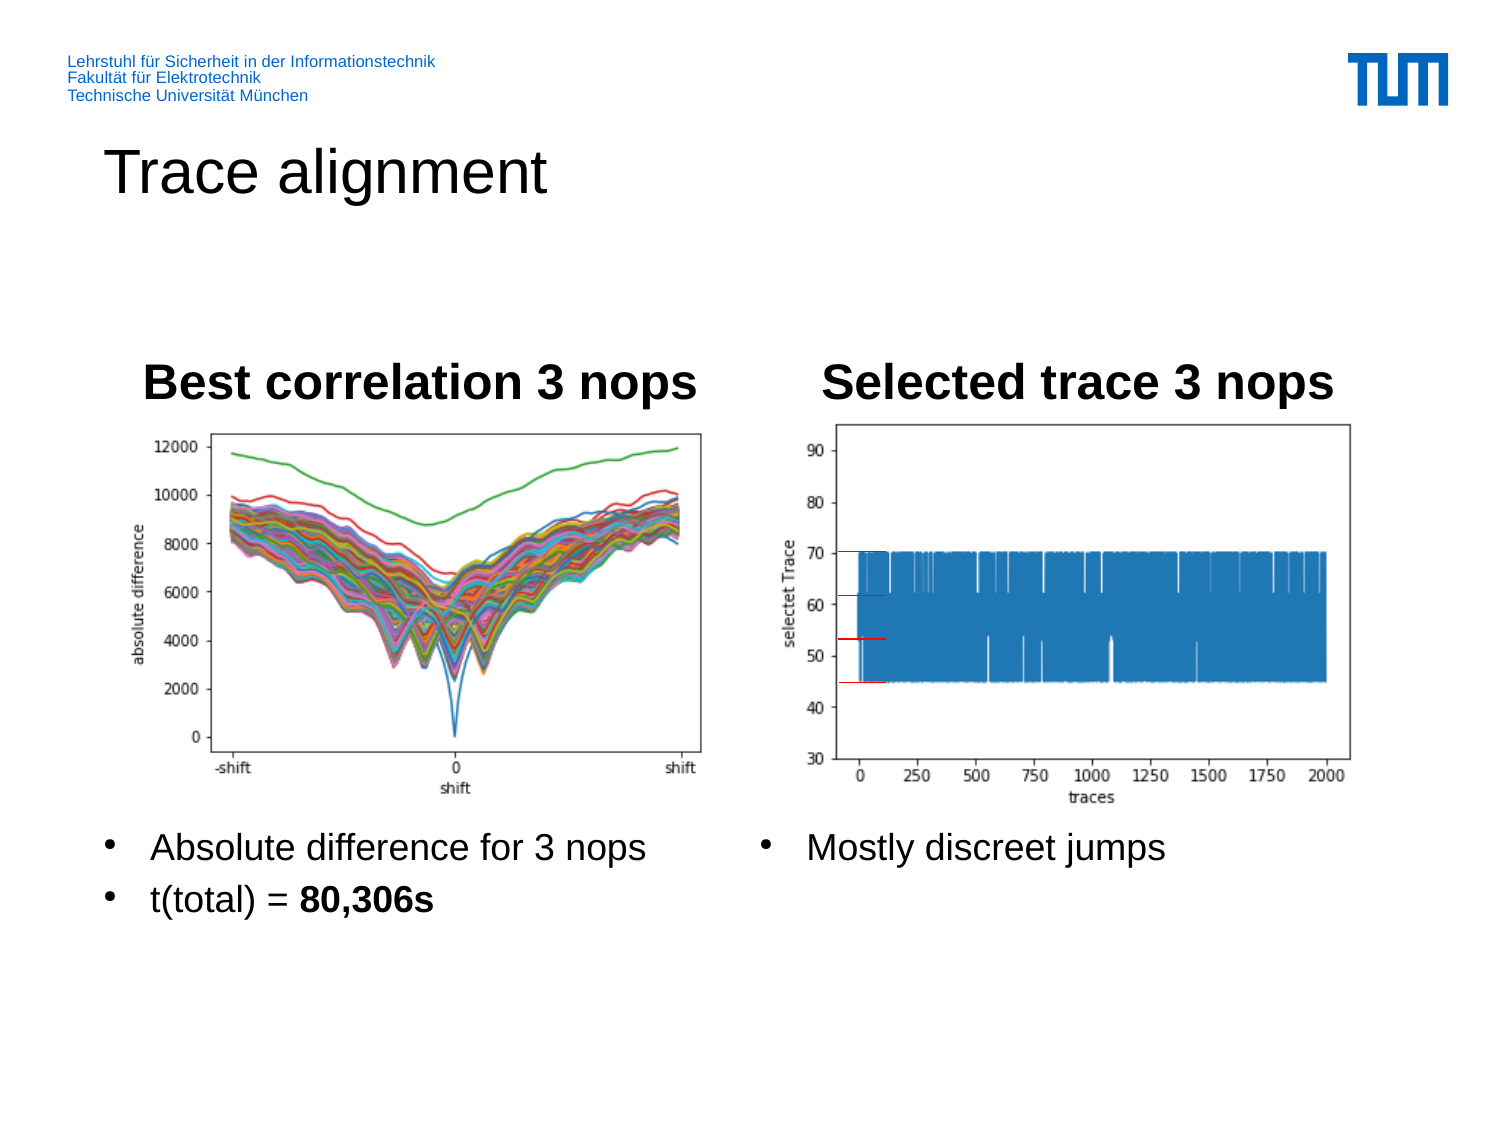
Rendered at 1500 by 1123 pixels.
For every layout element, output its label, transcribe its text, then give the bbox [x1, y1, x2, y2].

picture [123, 419, 715, 808]
list Absolute difference for 3 nops t(total) = 80,306s [103, 409, 739, 1013]
picture [773, 409, 1365, 817]
list Selected trace 3 nops [759, 275, 1398, 409]
list Mostly discreet jumps [759, 409, 1398, 1013]
list Best correlation 3 nops [103, 275, 739, 409]
title Trace alignment [103, 59, 1398, 277]
